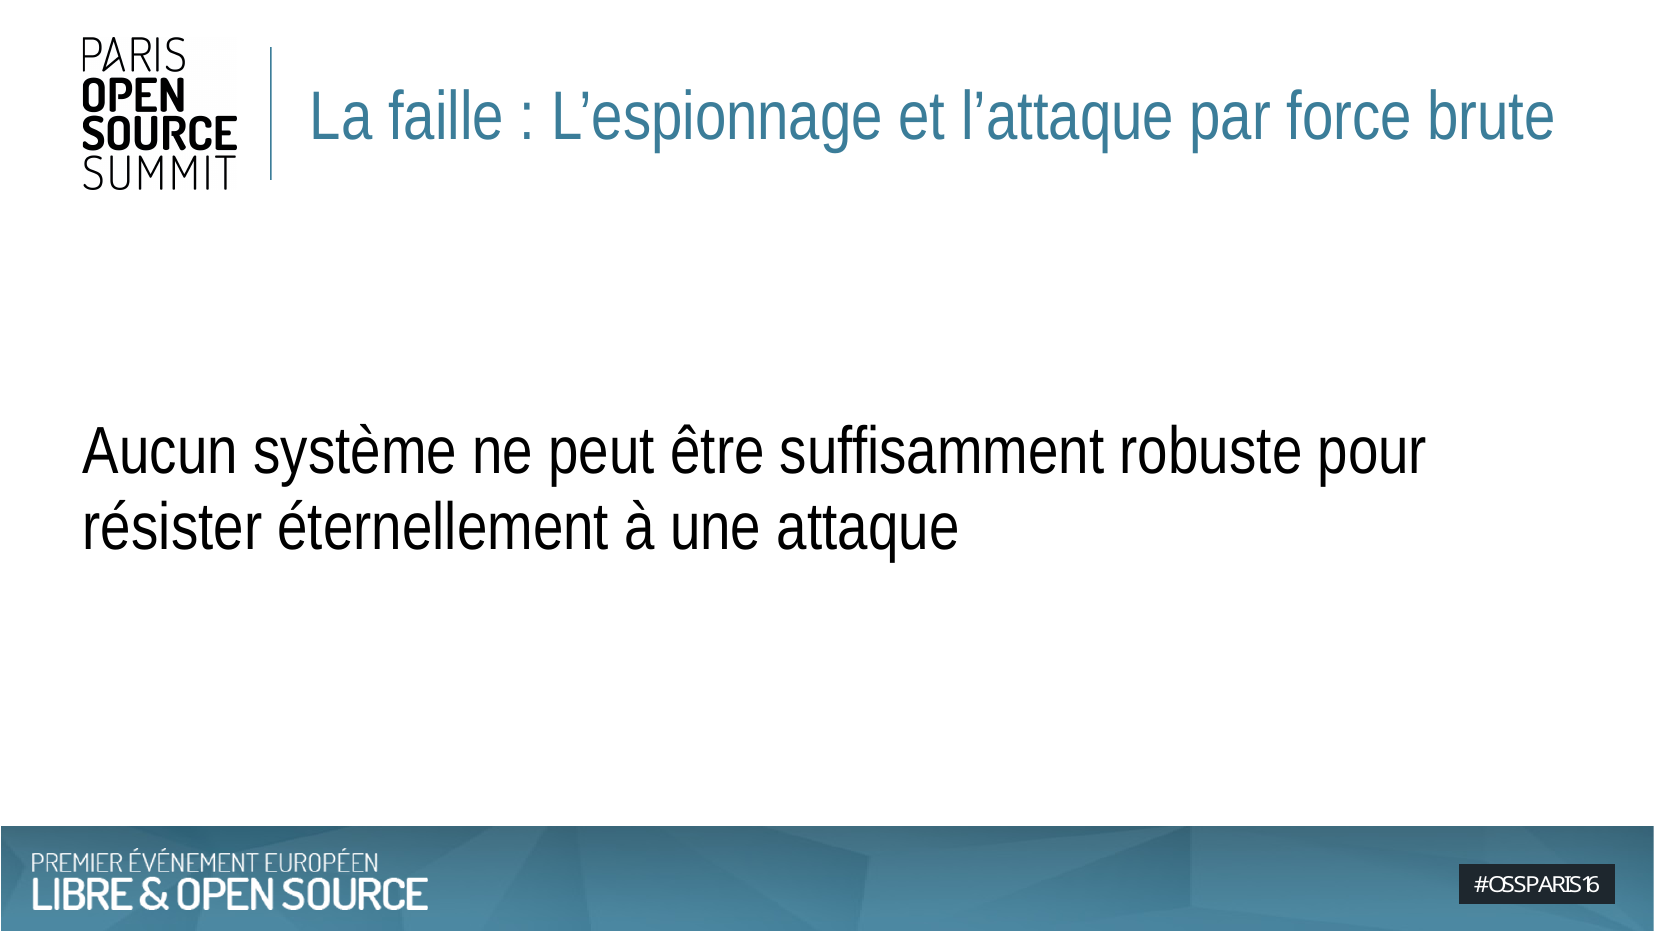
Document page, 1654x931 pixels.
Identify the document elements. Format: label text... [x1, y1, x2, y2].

title La faille : L’espionnage et l’attaque par force brute [295, 37, 1571, 193]
list Aucun système ne peut être suffisamment robuste pour résister éternellement à une attaque [82, 217, 1571, 758]
